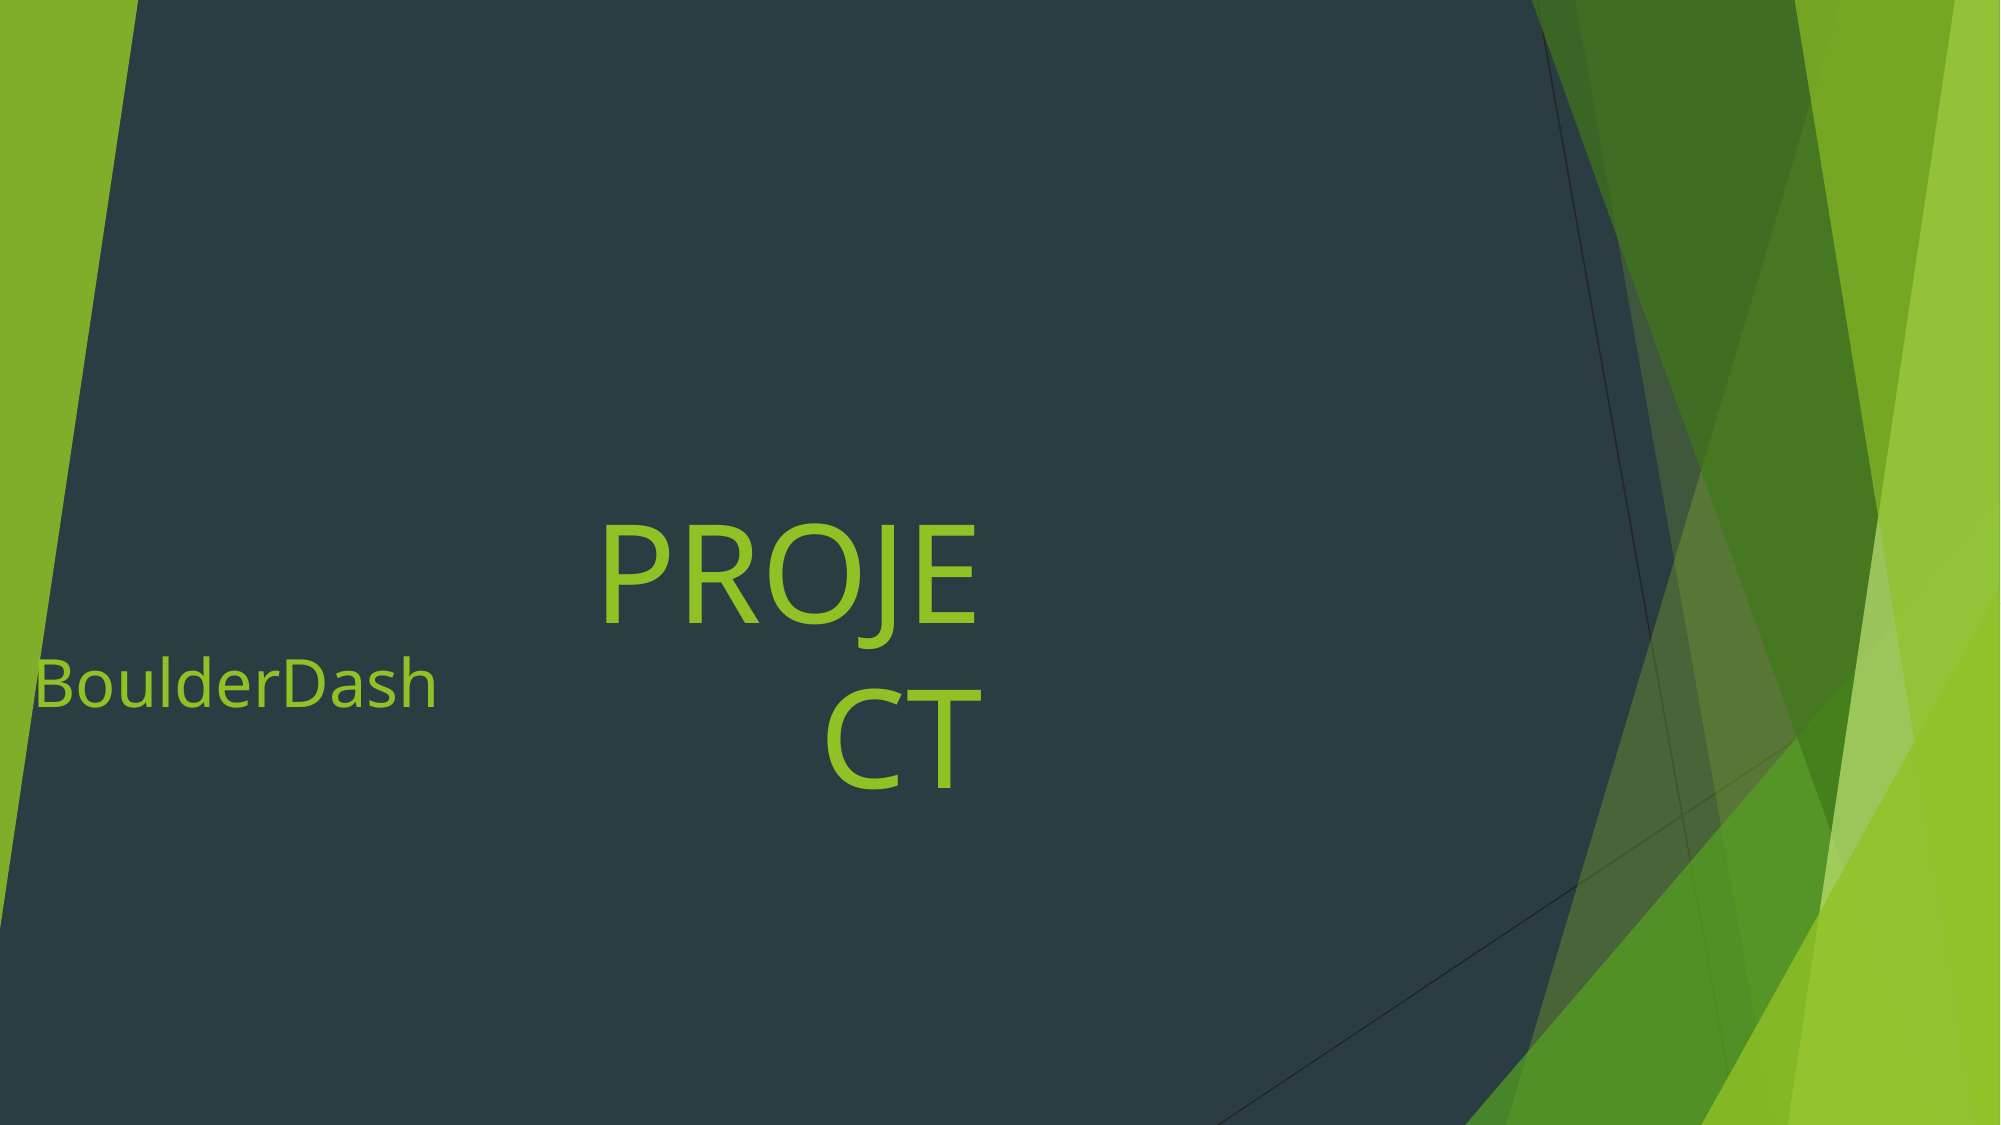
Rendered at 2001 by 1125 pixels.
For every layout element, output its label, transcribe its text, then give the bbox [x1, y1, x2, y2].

subtitle BoulderDash [17, 632, 1292, 813]
title PROJECT [577, 478, 1017, 632]
